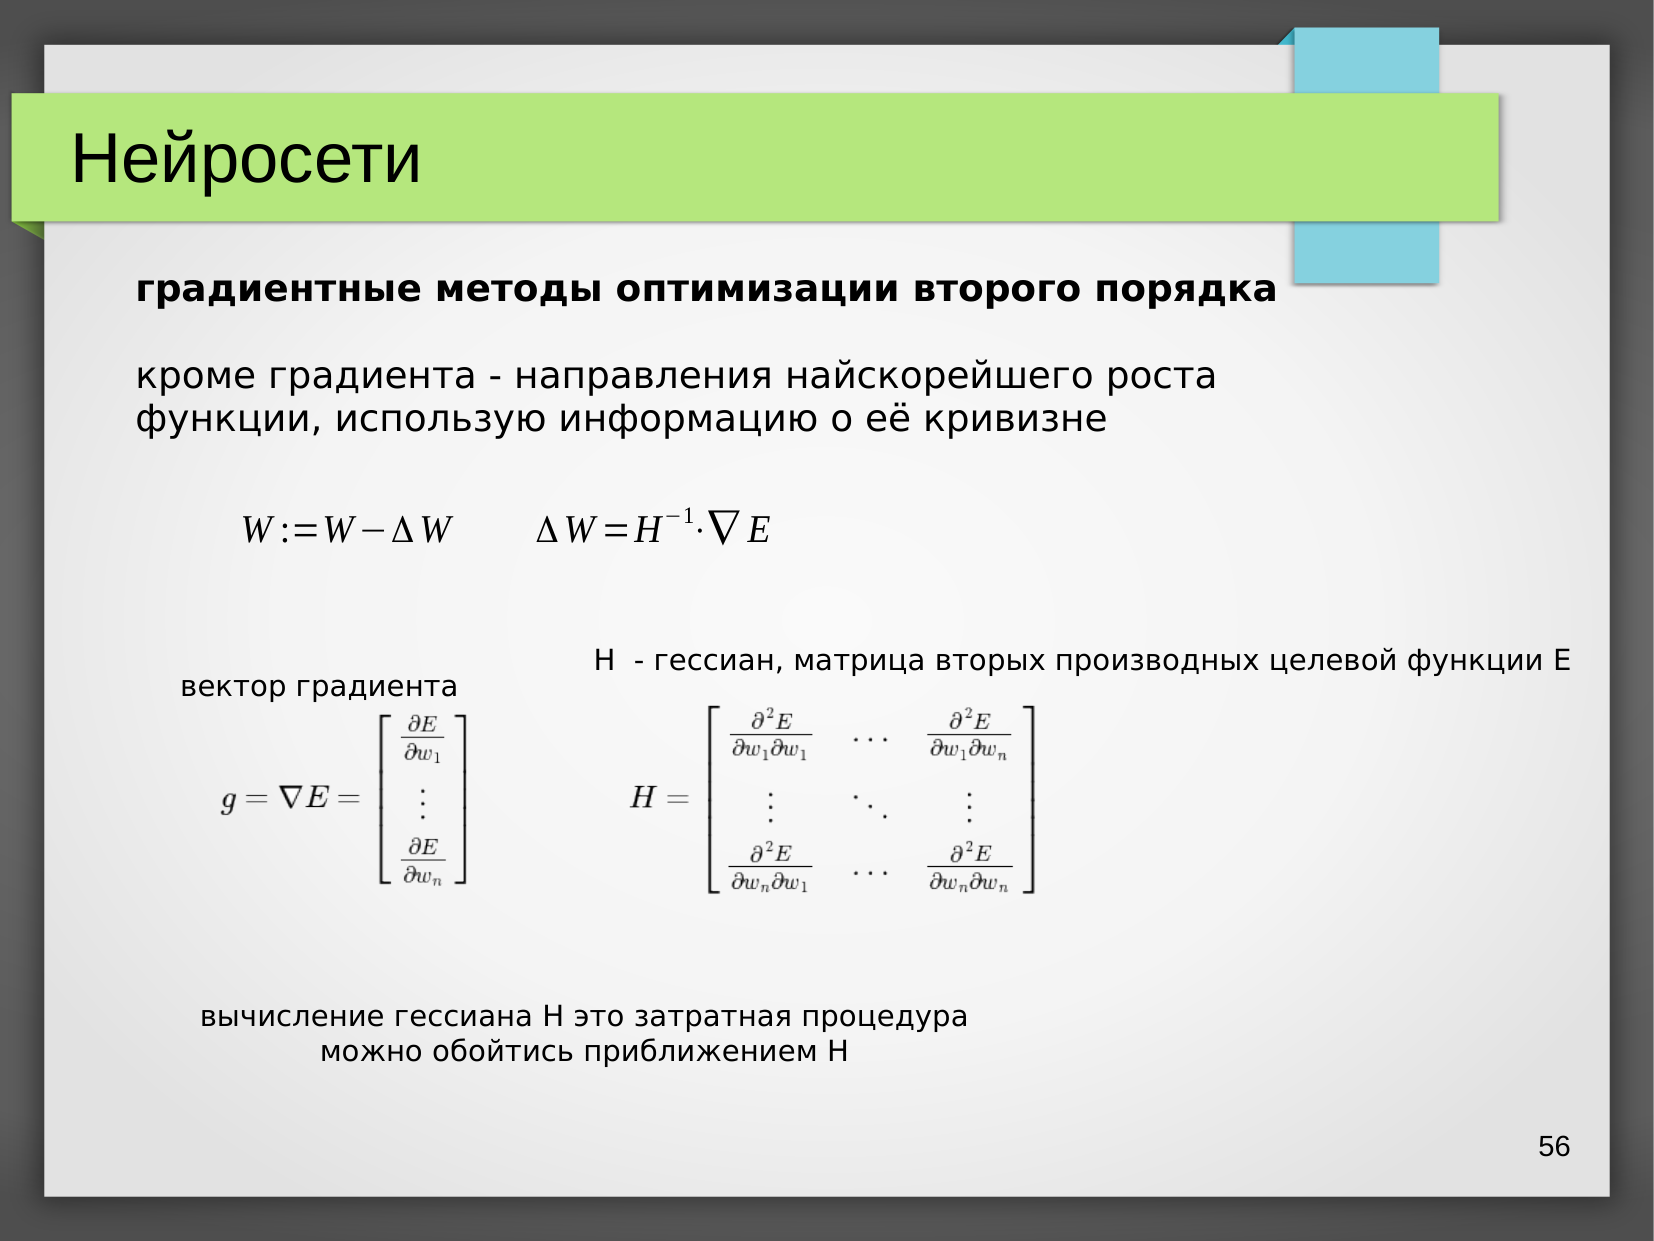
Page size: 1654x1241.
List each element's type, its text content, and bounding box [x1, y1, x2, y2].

text_box градиентные методы оптимизации второго порядка кроме градиента - направления найскорейшего роста функции, использую информацию о её кривизне [120, 259, 1371, 449]
text_box H - гессиан, матрица вторых производных целевой функции E [578, 635, 1595, 686]
chart [529, 506, 780, 556]
picture [0, 0, 1654, 1241]
title Нейросети [70, 118, 1205, 199]
text_box вычисление гессиана H это затратная процедура можно обойтись приближением H [177, 992, 993, 1134]
chart [234, 514, 461, 556]
text_box вектор градиента [165, 661, 474, 711]
